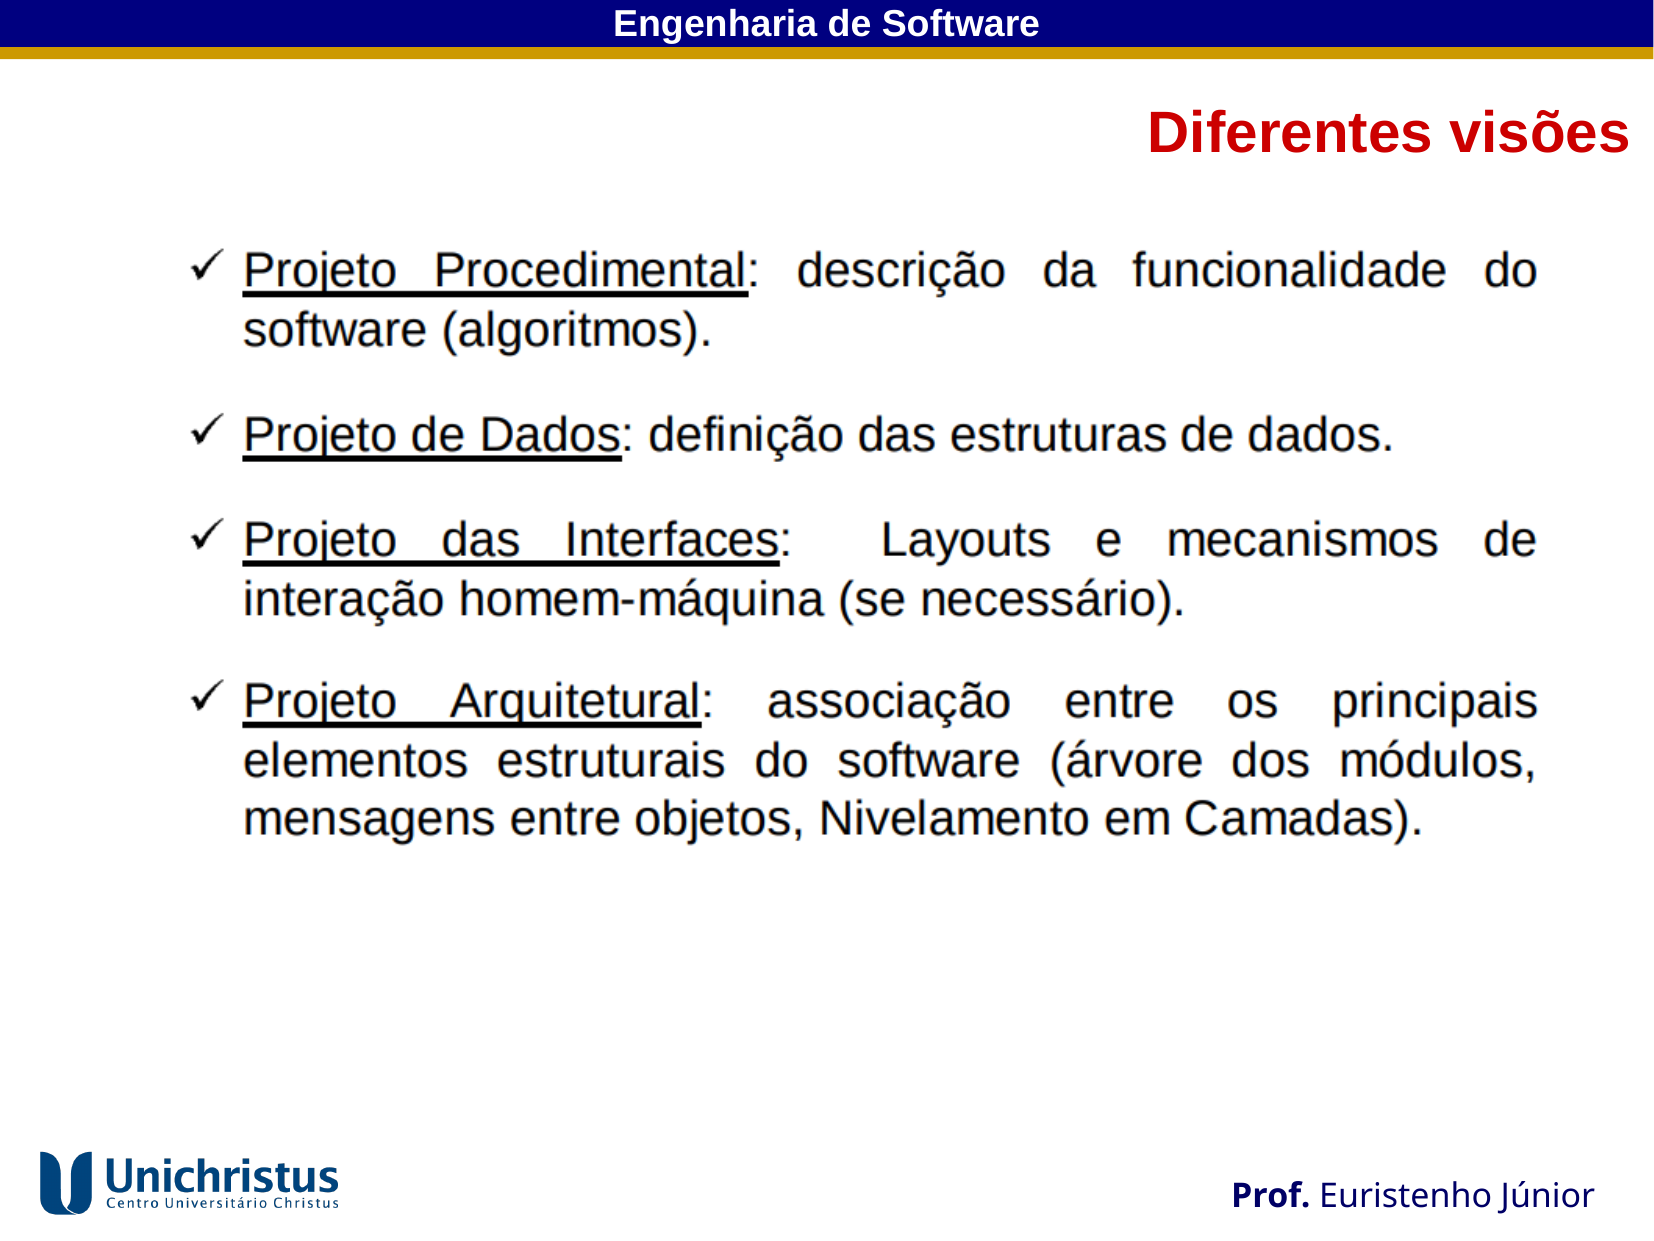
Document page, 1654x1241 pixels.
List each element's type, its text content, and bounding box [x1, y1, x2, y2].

picture [35, 1148, 343, 1217]
text_box Diferentes visões [1133, 92, 1654, 173]
text_box Engenharia de Software [0, 0, 1654, 47]
picture [177, 238, 1560, 863]
text_box Prof. Euristenho Júnior [1216, 1163, 1654, 1224]
text_box [0, 47, 1654, 60]
